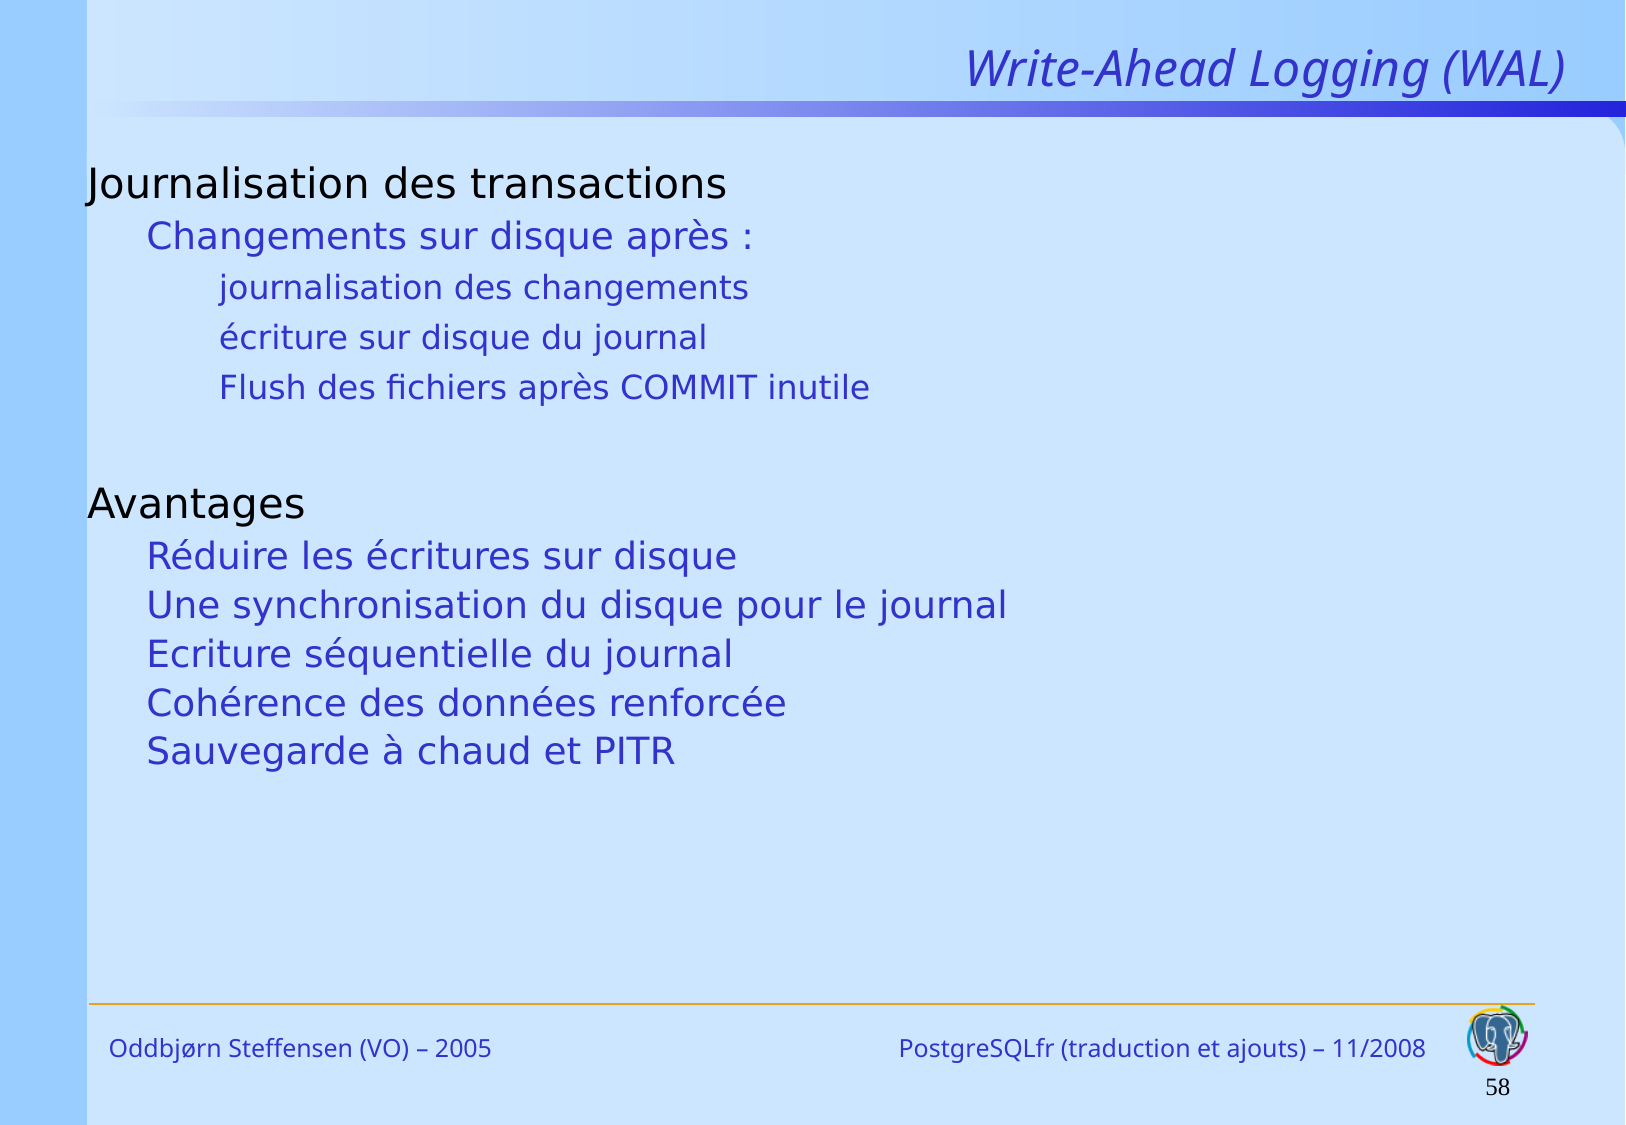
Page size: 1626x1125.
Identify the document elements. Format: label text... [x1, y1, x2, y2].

list Journalisation des transactions Changements sur disque après : journalisation des changements écriture sur disque du journal Flush des fichiers après COMMIT inutile Avantages Réduire les écritures sur disque Une synchronisation du disque pour le journal Ecriture séquentielle du journal Cohérence des données renforcée Sauvegarde à chaud et PITR [86, 159, 1520, 965]
picture [1467, 1005, 1528, 1066]
title Write-Ahead Logging (WAL) [172, 0, 1567, 134]
